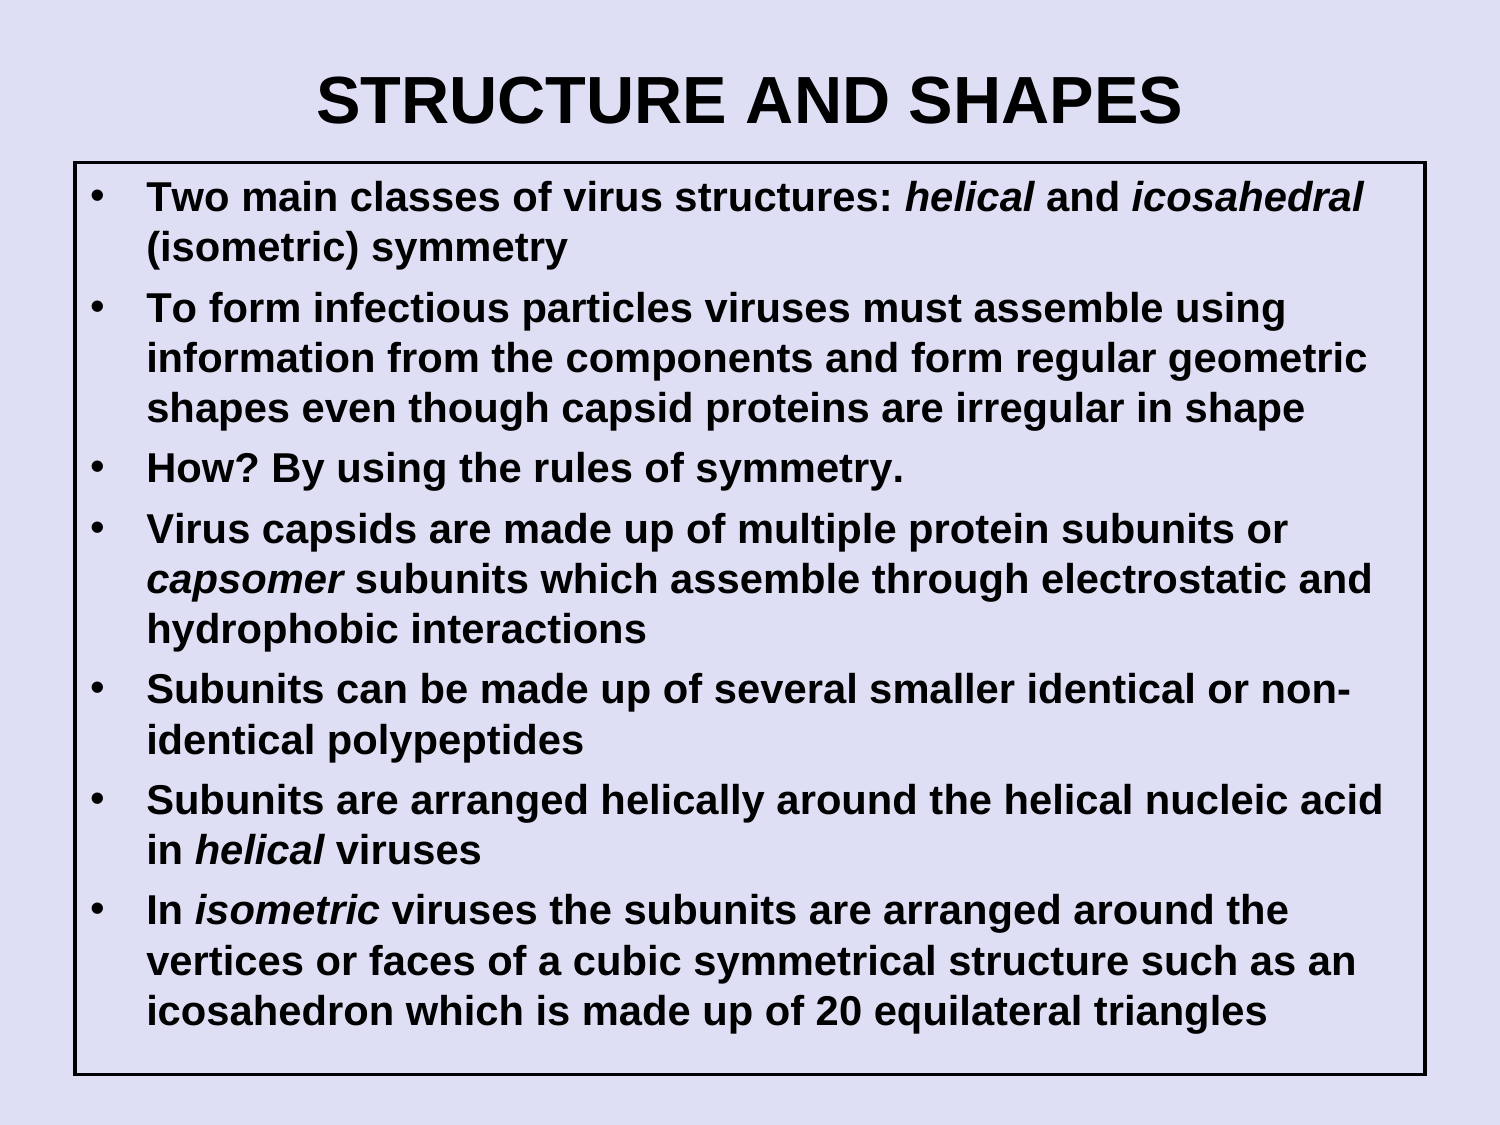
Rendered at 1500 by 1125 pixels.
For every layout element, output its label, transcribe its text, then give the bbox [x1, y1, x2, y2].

title STRUCTURE AND SHAPES [75, 45, 1426, 149]
list Two main classes of virus structures: helical and icosahedral (isometric) symmetry To form infectious particles viruses must assemble using information from the components and form regular geometric shapes even though capsid proteins are irregular in shape How? By using the rules of symmetry. Virus capsids are made up of multiple protein subunits or capsomer subunits which assemble through electrostatic and hydrophobic interactions Subunits can be made up of several smaller identical or non-identical polypeptides Subunits are arranged helically around the helical nucleic acid in helical viruses In isometric viruses the subunits are arranged around the vertices or faces of a cubic symmetrical structure such as an icosahedron which is made up of 20 equilateral triangles [75, 162, 1426, 1075]
